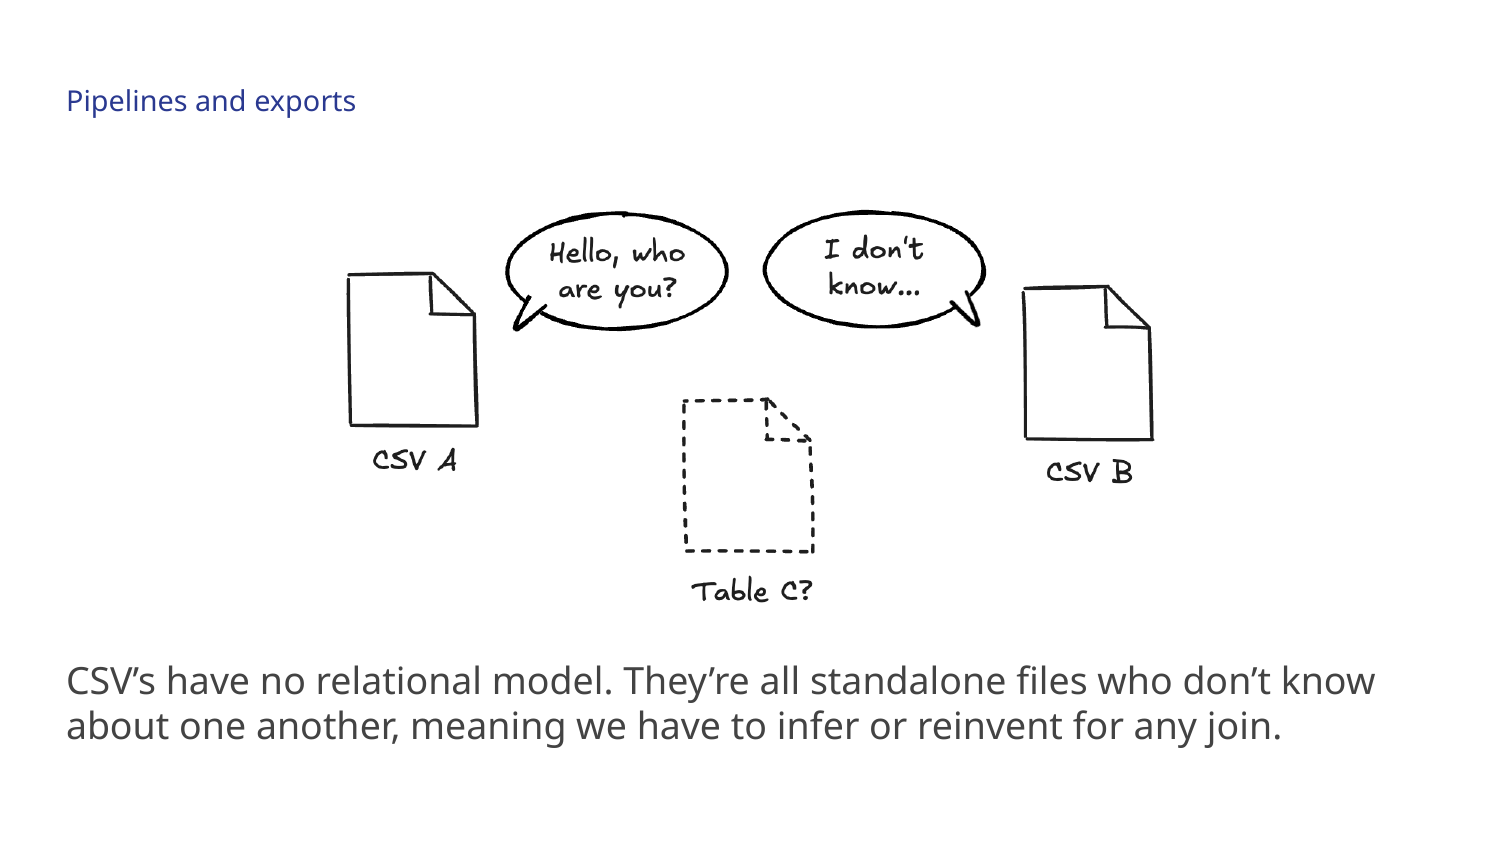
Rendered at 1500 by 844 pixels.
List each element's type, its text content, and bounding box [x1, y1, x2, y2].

picture [308, 191, 1192, 618]
text_box CSV’s have no relational model. They’re all standalone files who don’t know about one another, meaning we have to infer or reinvent for any join. [51, 642, 1475, 778]
title Pipelines and exports [51, 67, 1449, 167]
